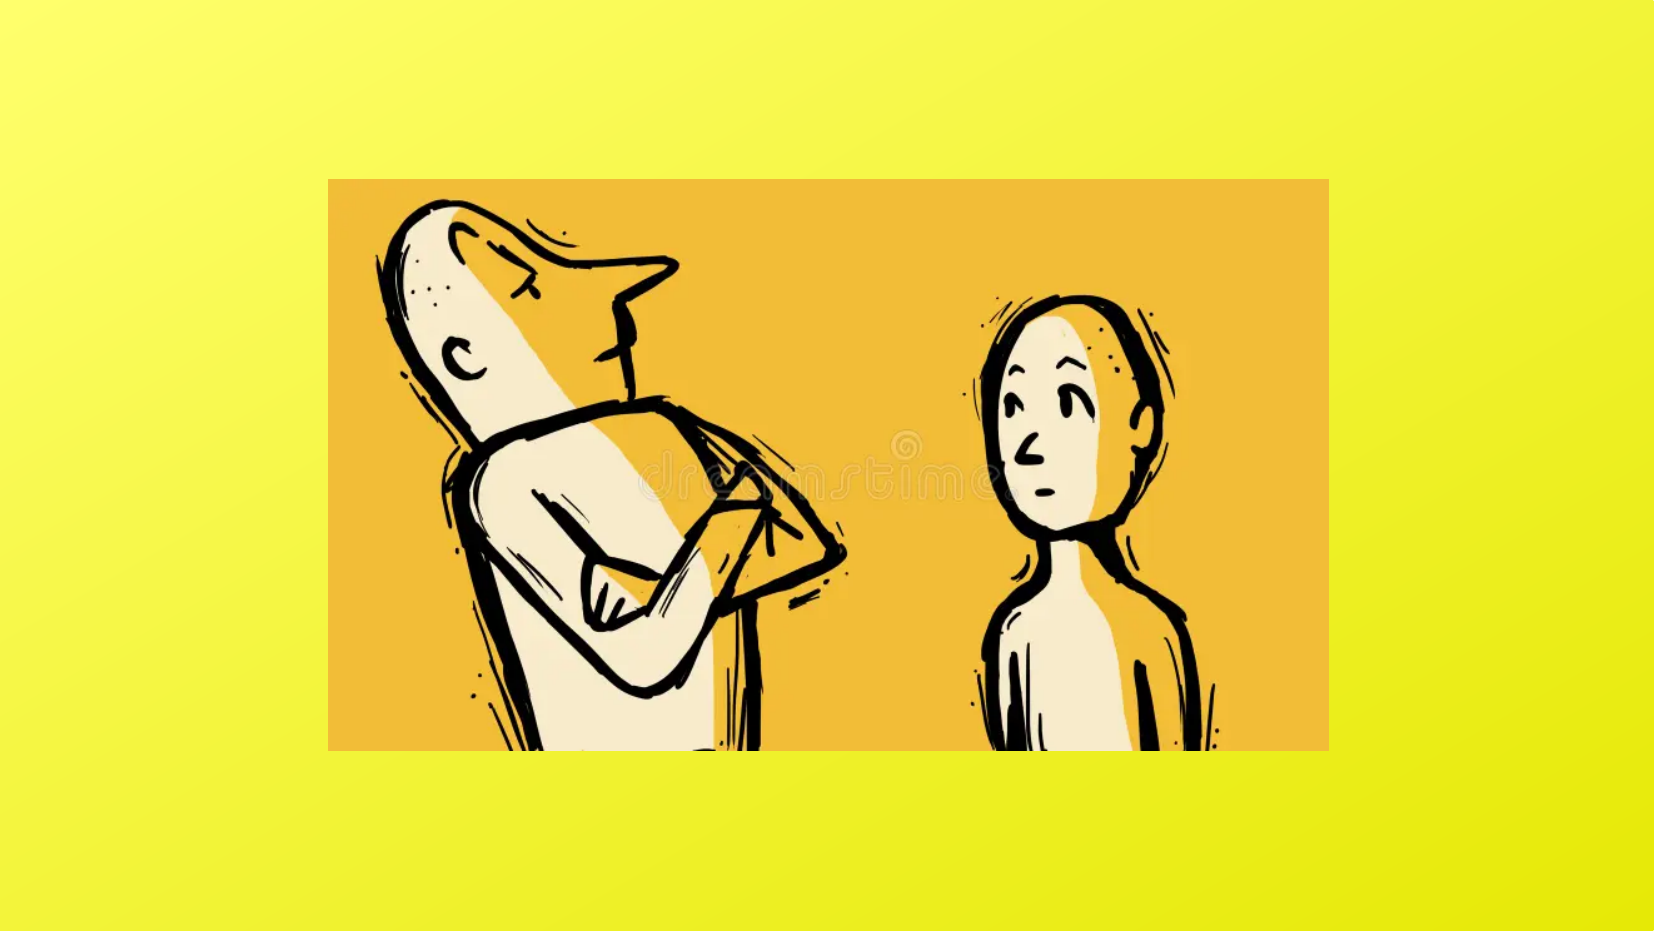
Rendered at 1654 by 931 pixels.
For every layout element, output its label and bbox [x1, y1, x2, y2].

picture [328, 179, 1329, 751]
